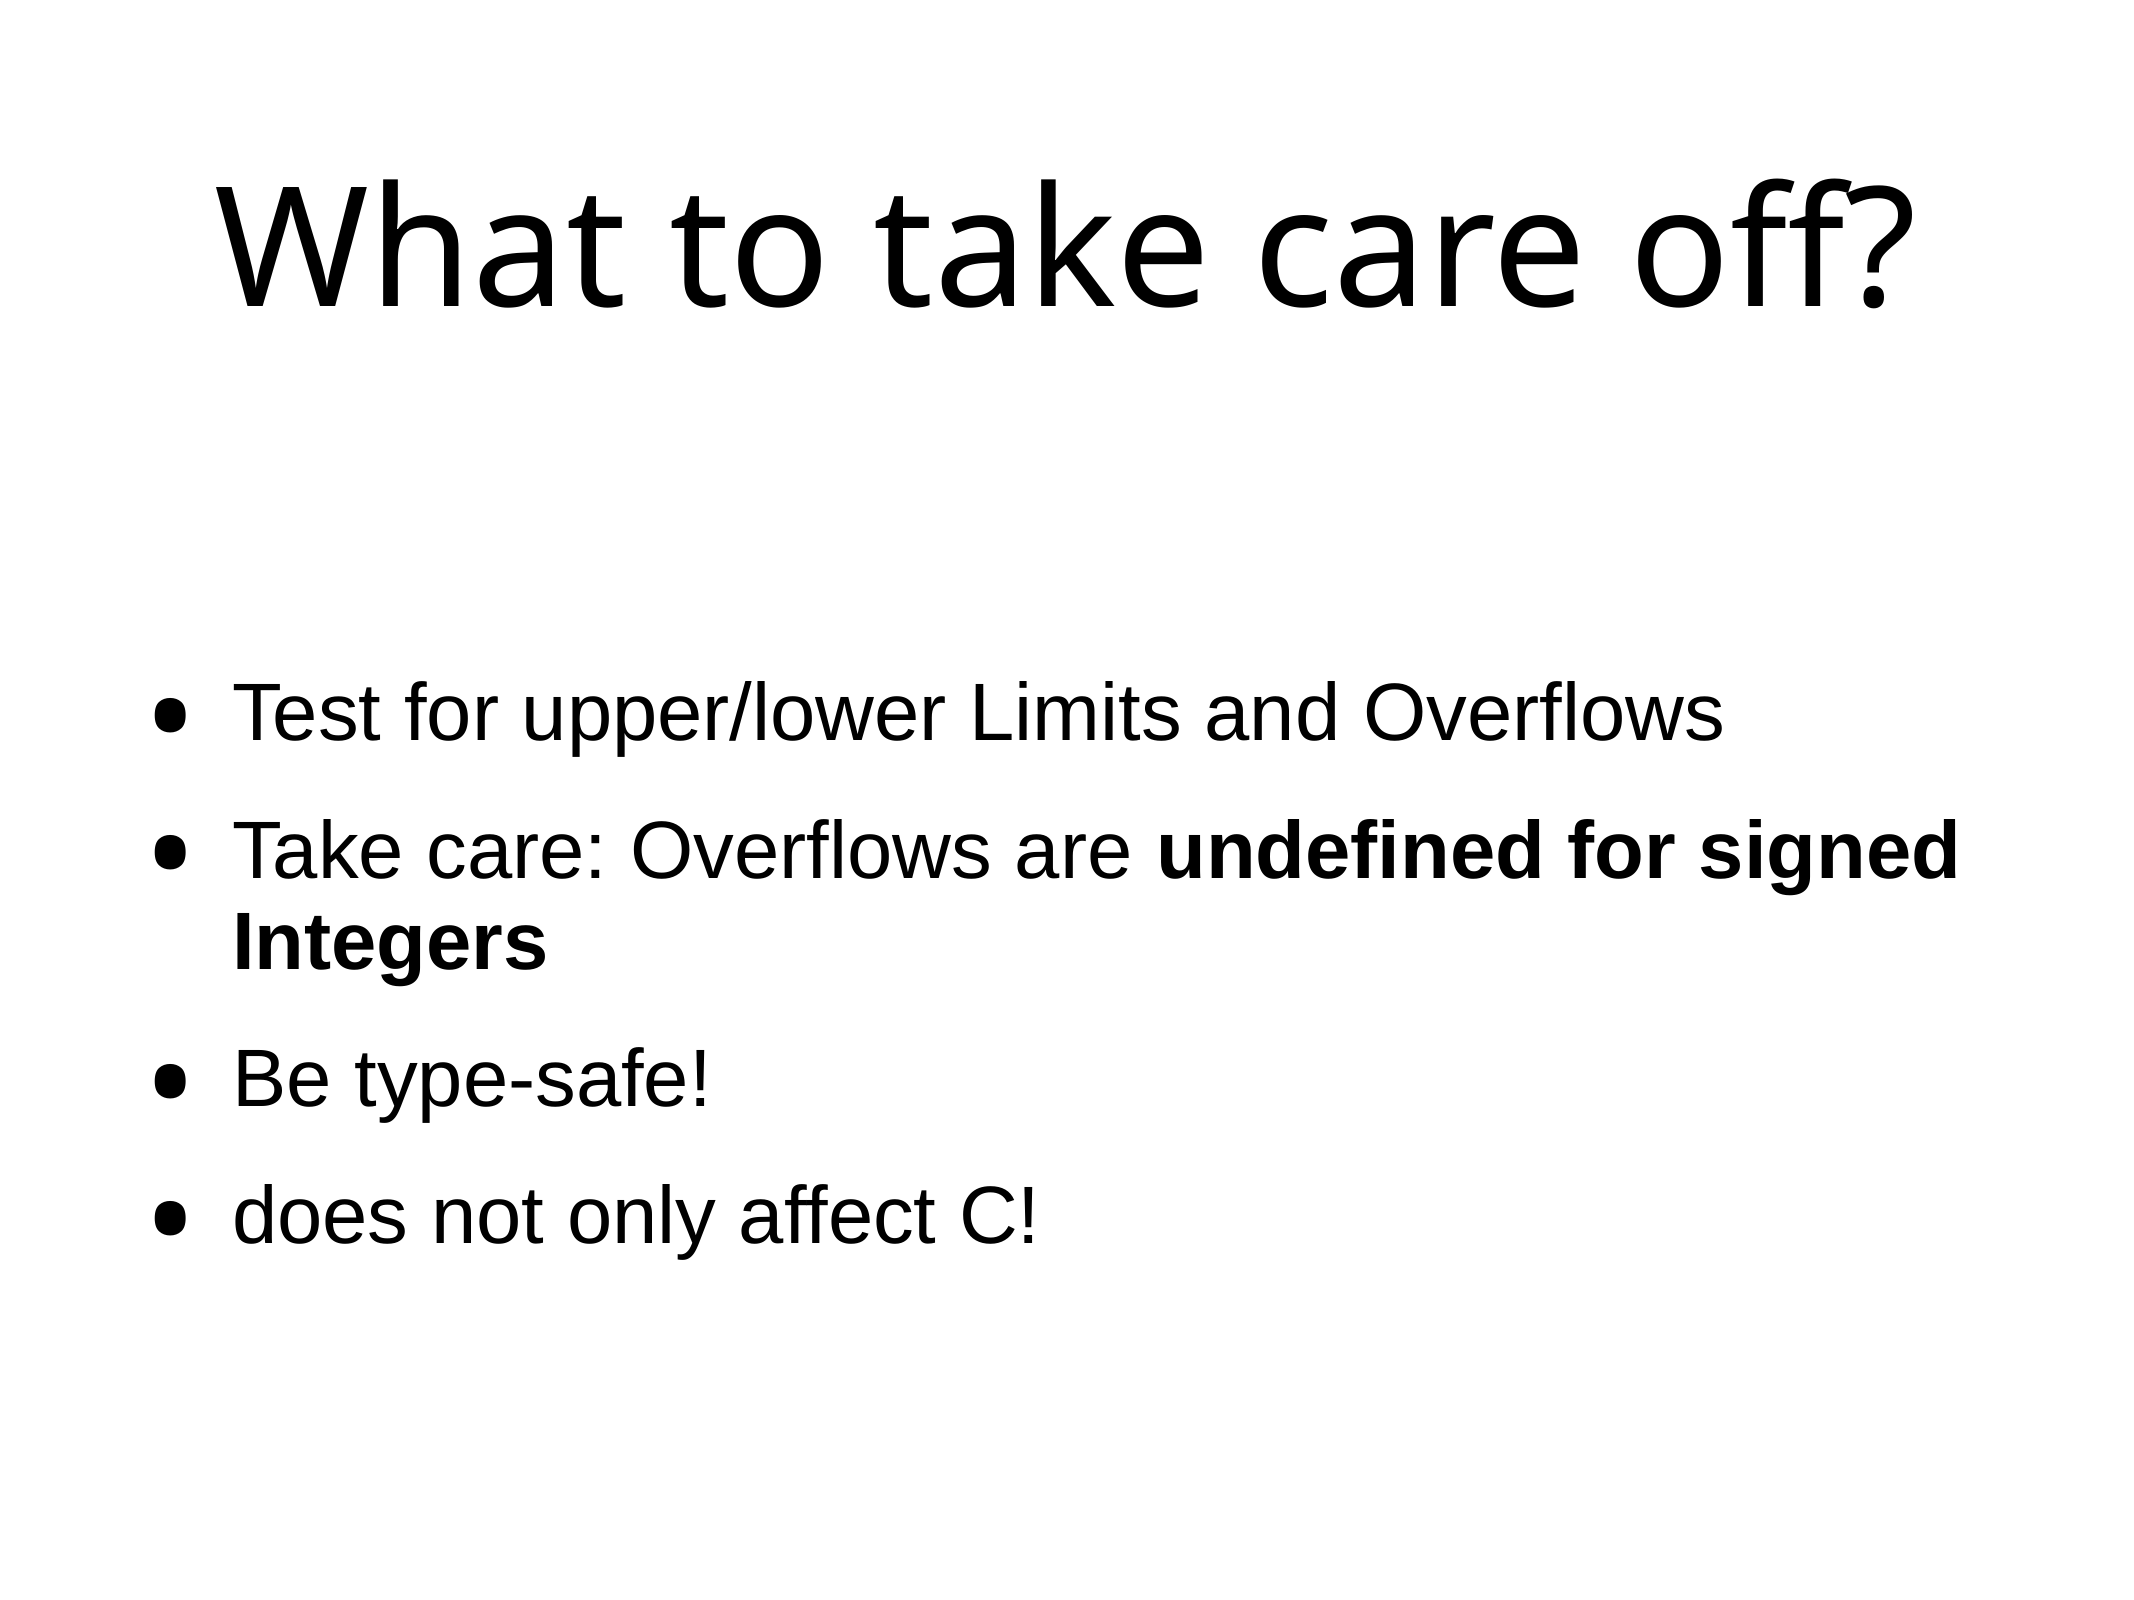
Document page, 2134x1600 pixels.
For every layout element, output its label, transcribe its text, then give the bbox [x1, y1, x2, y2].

title What to take care off? [208, 41, 1925, 442]
list Test for upper/lower Limits and Overflows Take care: Overflows are undefined for signed Integers Be type-safe! does not only affect C! [88, 658, 2067, 1270]
